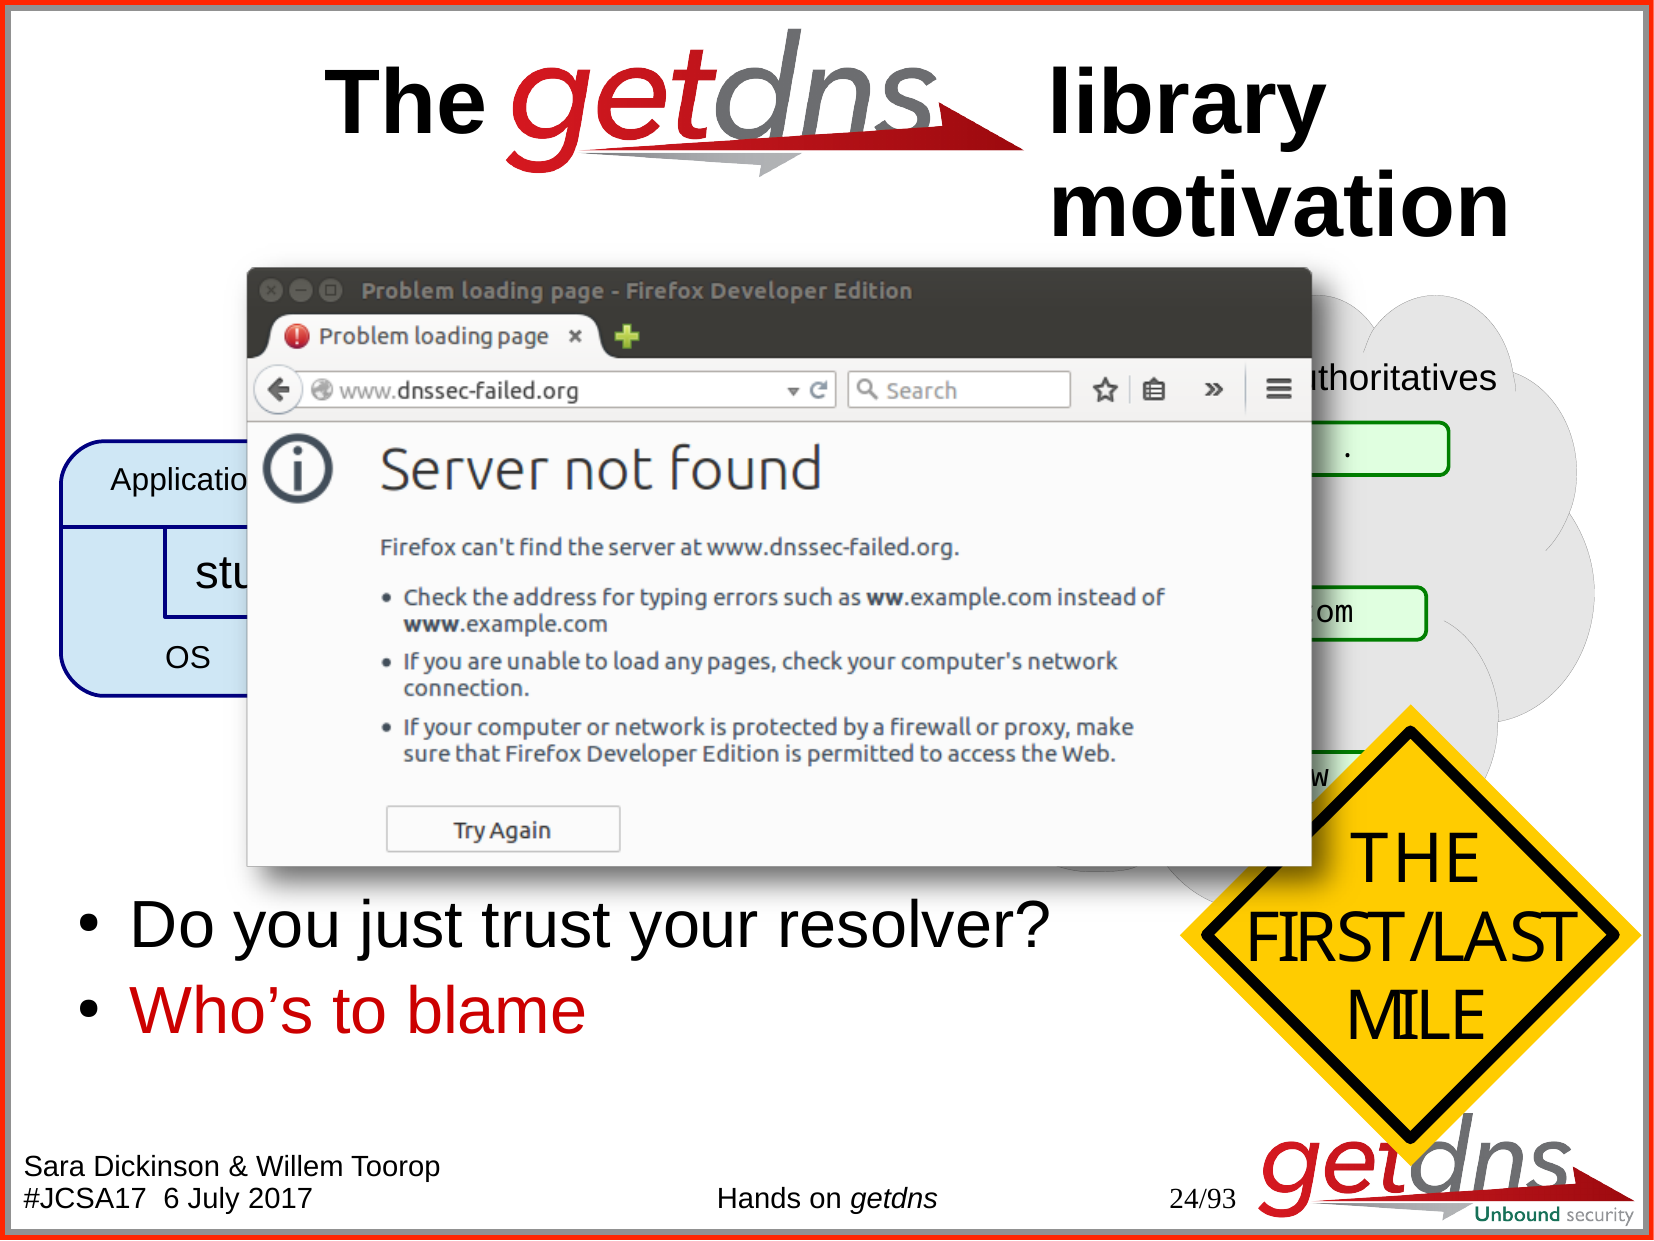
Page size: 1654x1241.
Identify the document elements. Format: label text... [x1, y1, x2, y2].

picture [496, 20, 1034, 49]
text_box motivation [1048, 153, 1542, 256]
list Do you just trust your resolver? Who’s to blame [59, 886, 1548, 1170]
picture [59, 177, 1642, 1232]
title The library [324, 49, 1642, 257]
